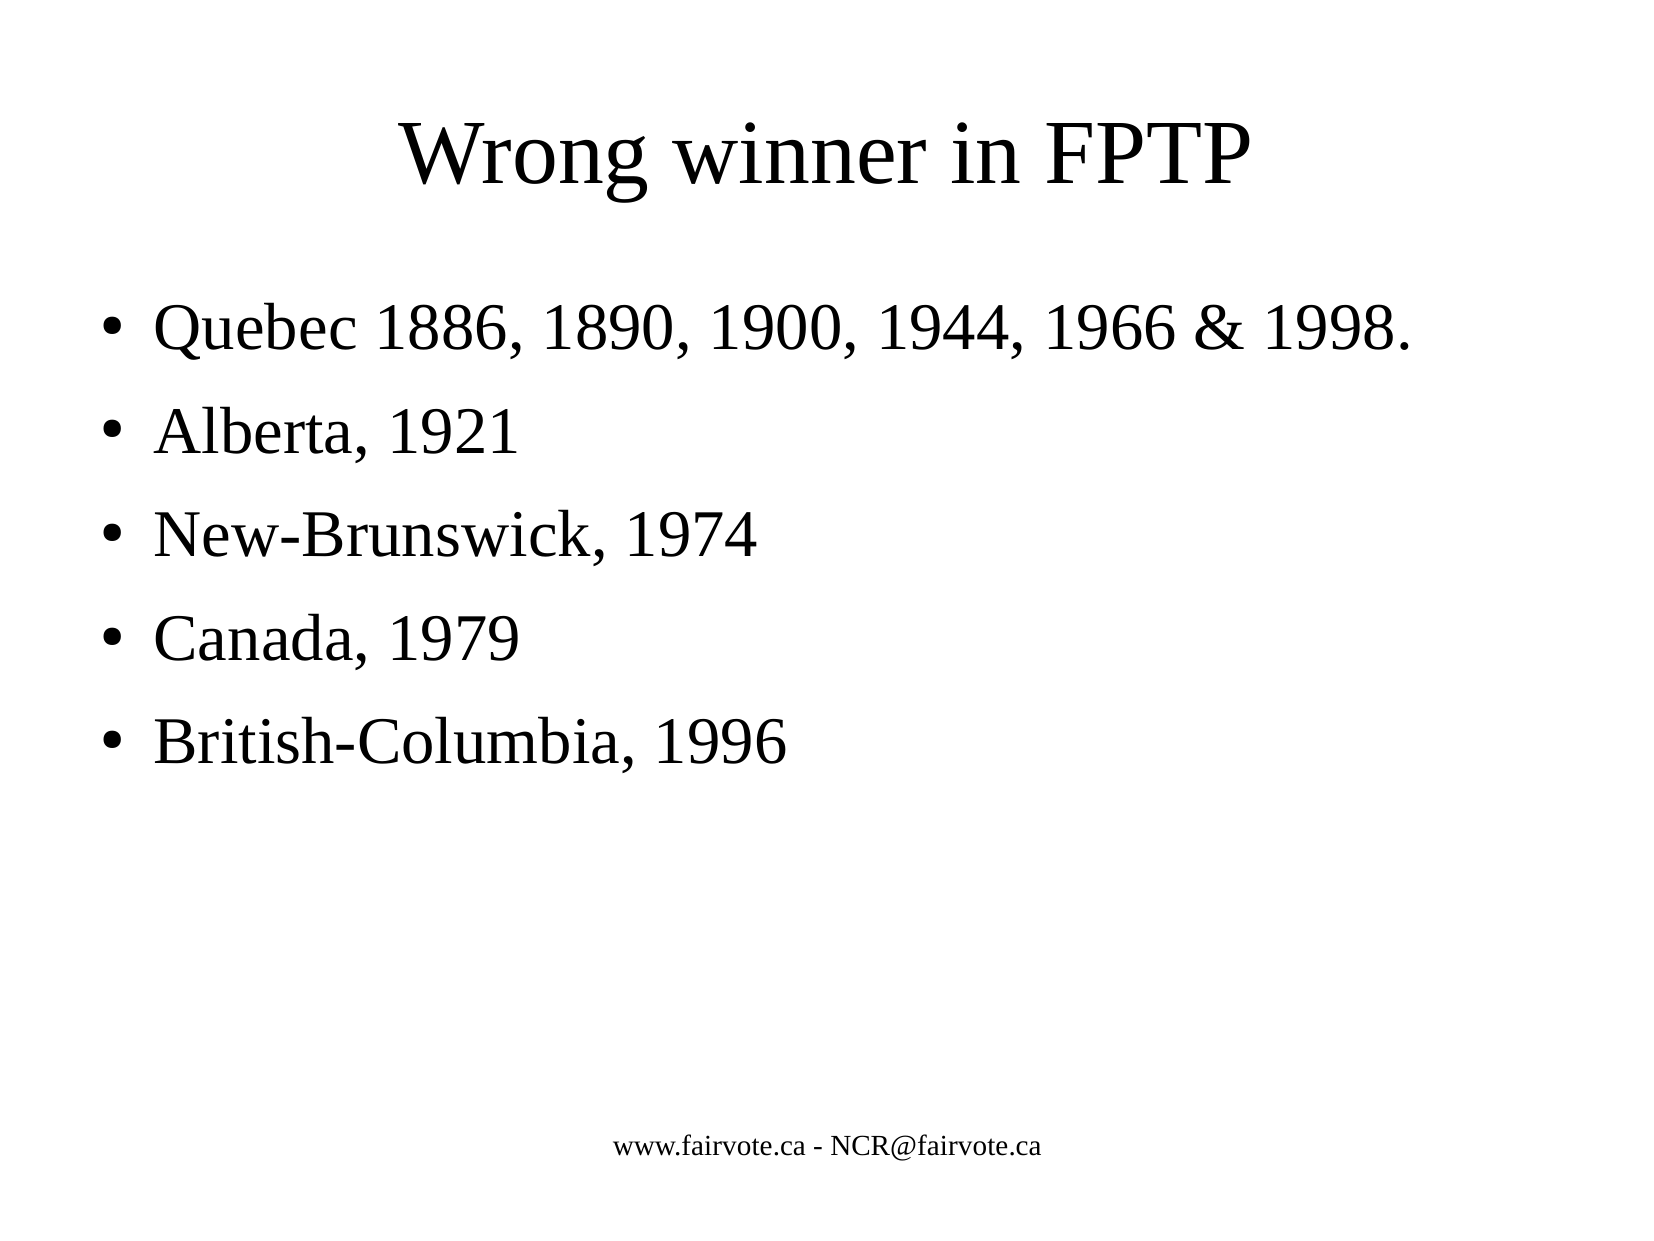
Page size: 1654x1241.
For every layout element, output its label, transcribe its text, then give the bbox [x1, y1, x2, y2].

list Quebec 1886, 1890, 1900, 1944, 1966 & 1998. Alberta, 1921 New-Brunswick, 1974 Canada, 1979 British-Columbia, 1996 [82, 290, 1538, 1010]
title Wrong winner in FPTP [82, 49, 1571, 257]
